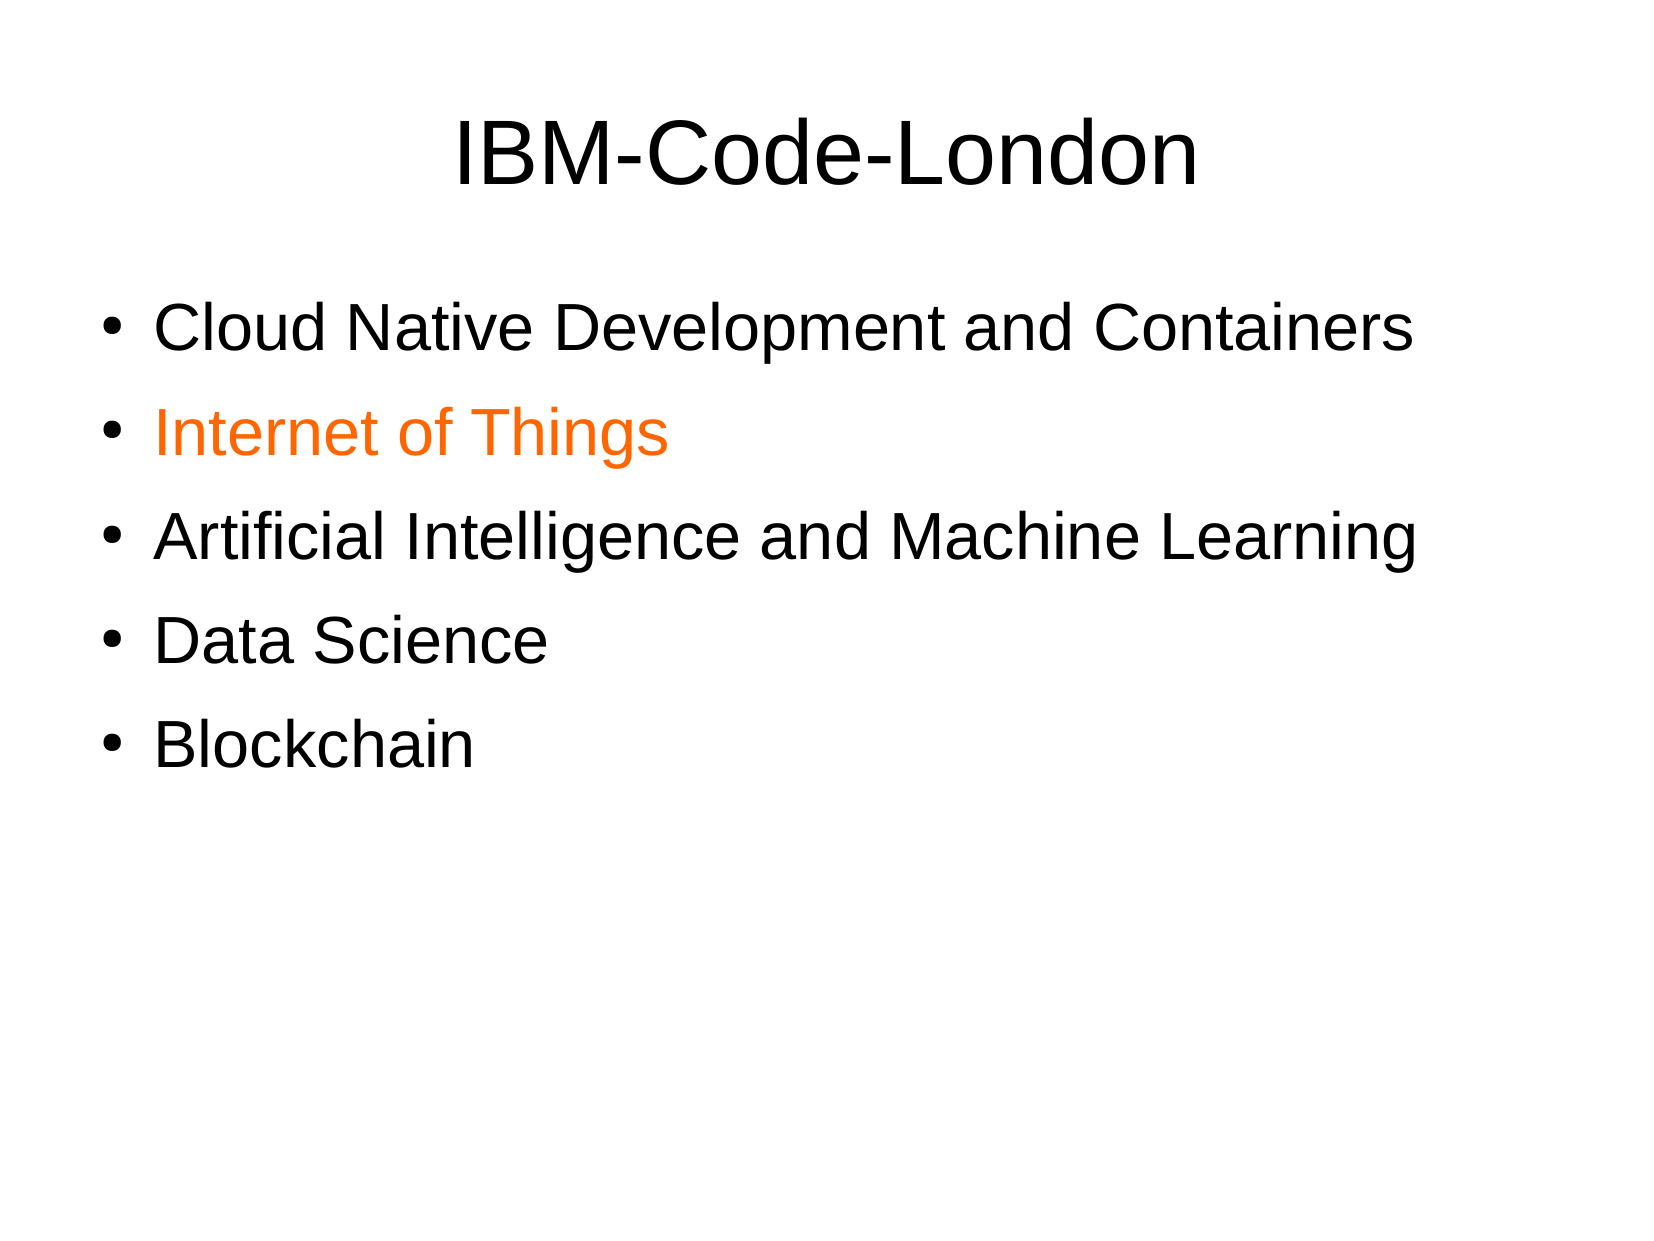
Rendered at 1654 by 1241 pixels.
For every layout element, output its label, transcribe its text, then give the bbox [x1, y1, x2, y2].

list Cloud Native Development and Containers Internet of Things Artificial Intelligence and Machine Learning Data Science Blockchain [82, 290, 1571, 1010]
title IBM-Code-London [82, 49, 1571, 257]
